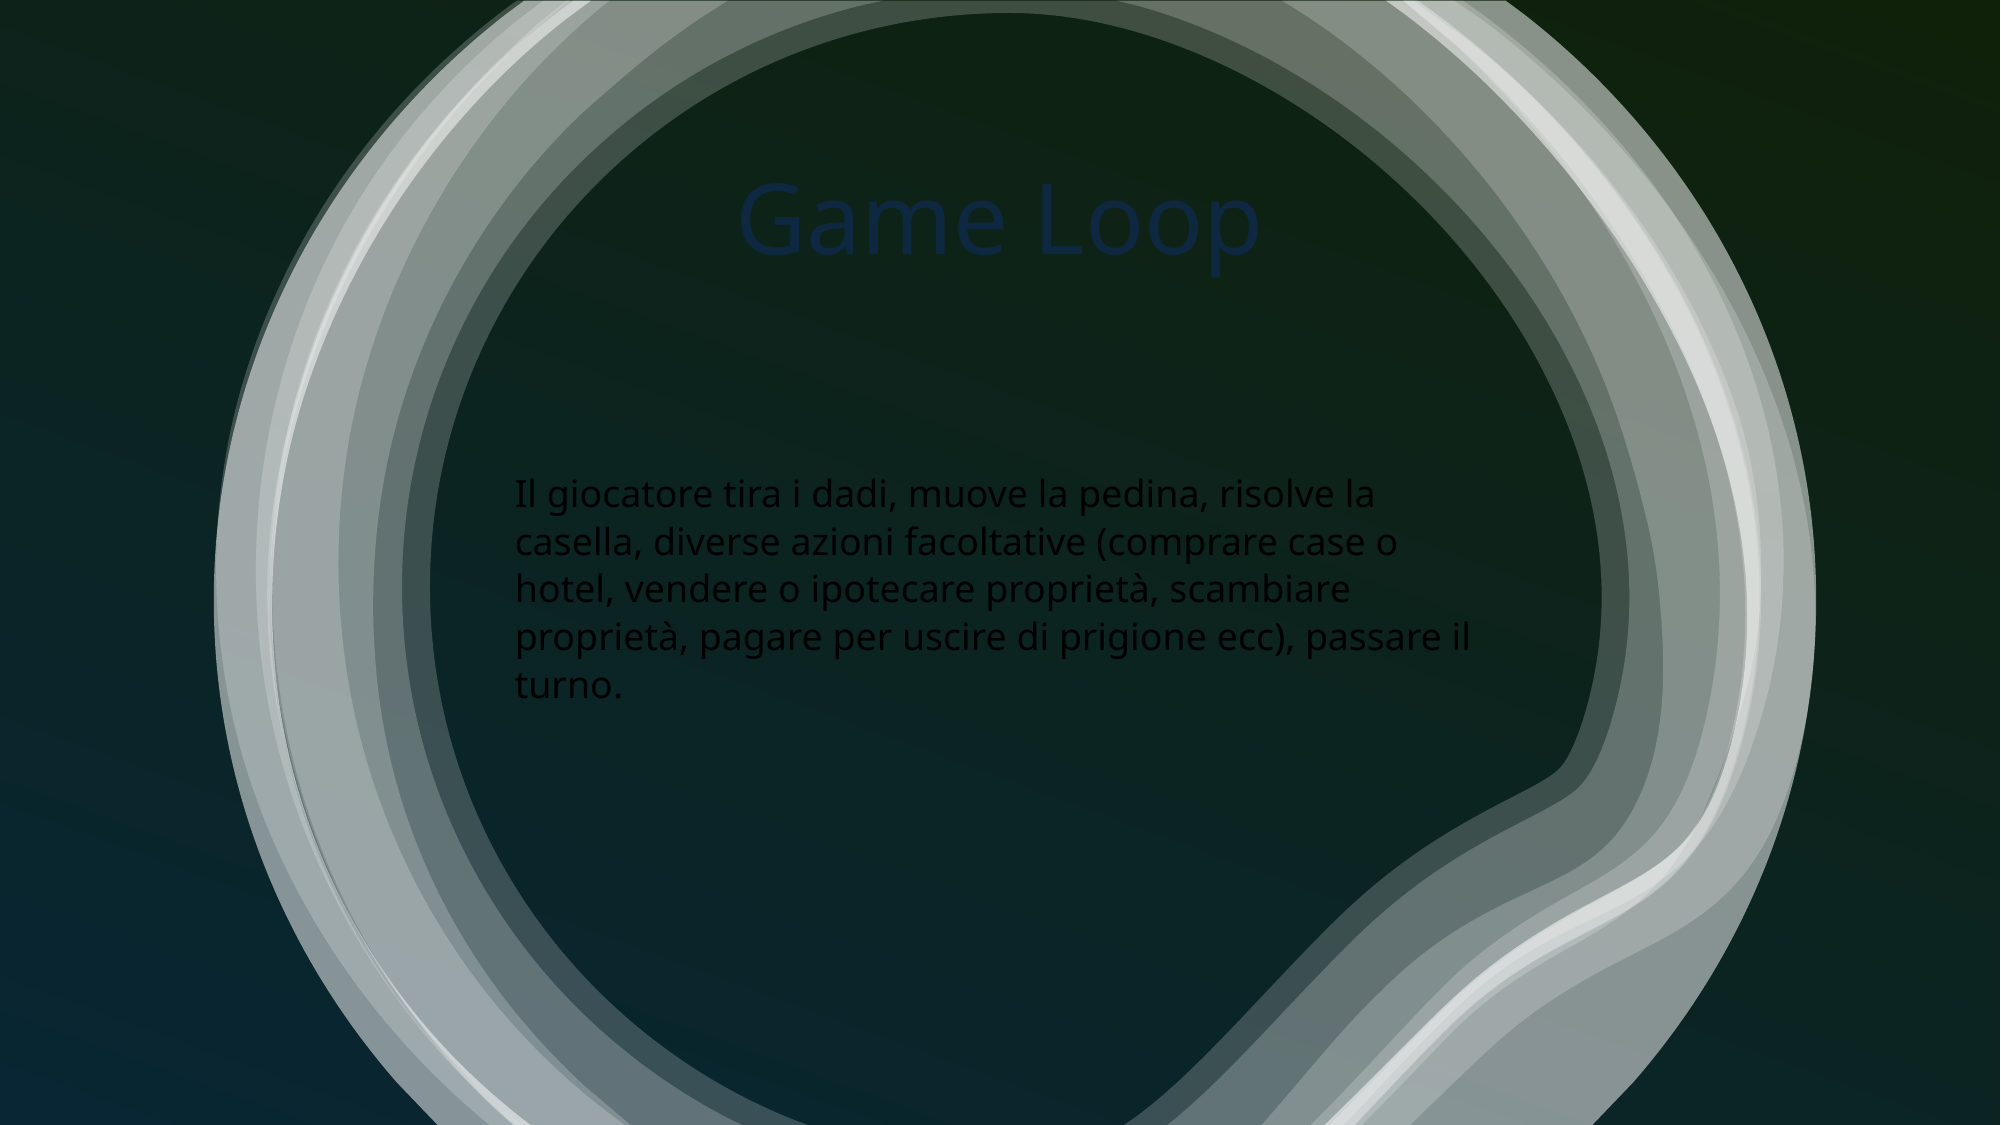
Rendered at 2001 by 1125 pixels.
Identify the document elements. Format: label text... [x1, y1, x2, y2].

title Game Loop [527, 152, 1473, 284]
text_box [0, 0, 2000, 1125]
text_box Il giocatore tira i dadi, muove la pedina, risolve la casella, diverse azioni facoltative (comprare case o hotel, vendere o ipotecare proprietà, scambiare proprietà, pagare per uscire di prigione ecc), passare il turno. [499, 459, 1500, 667]
